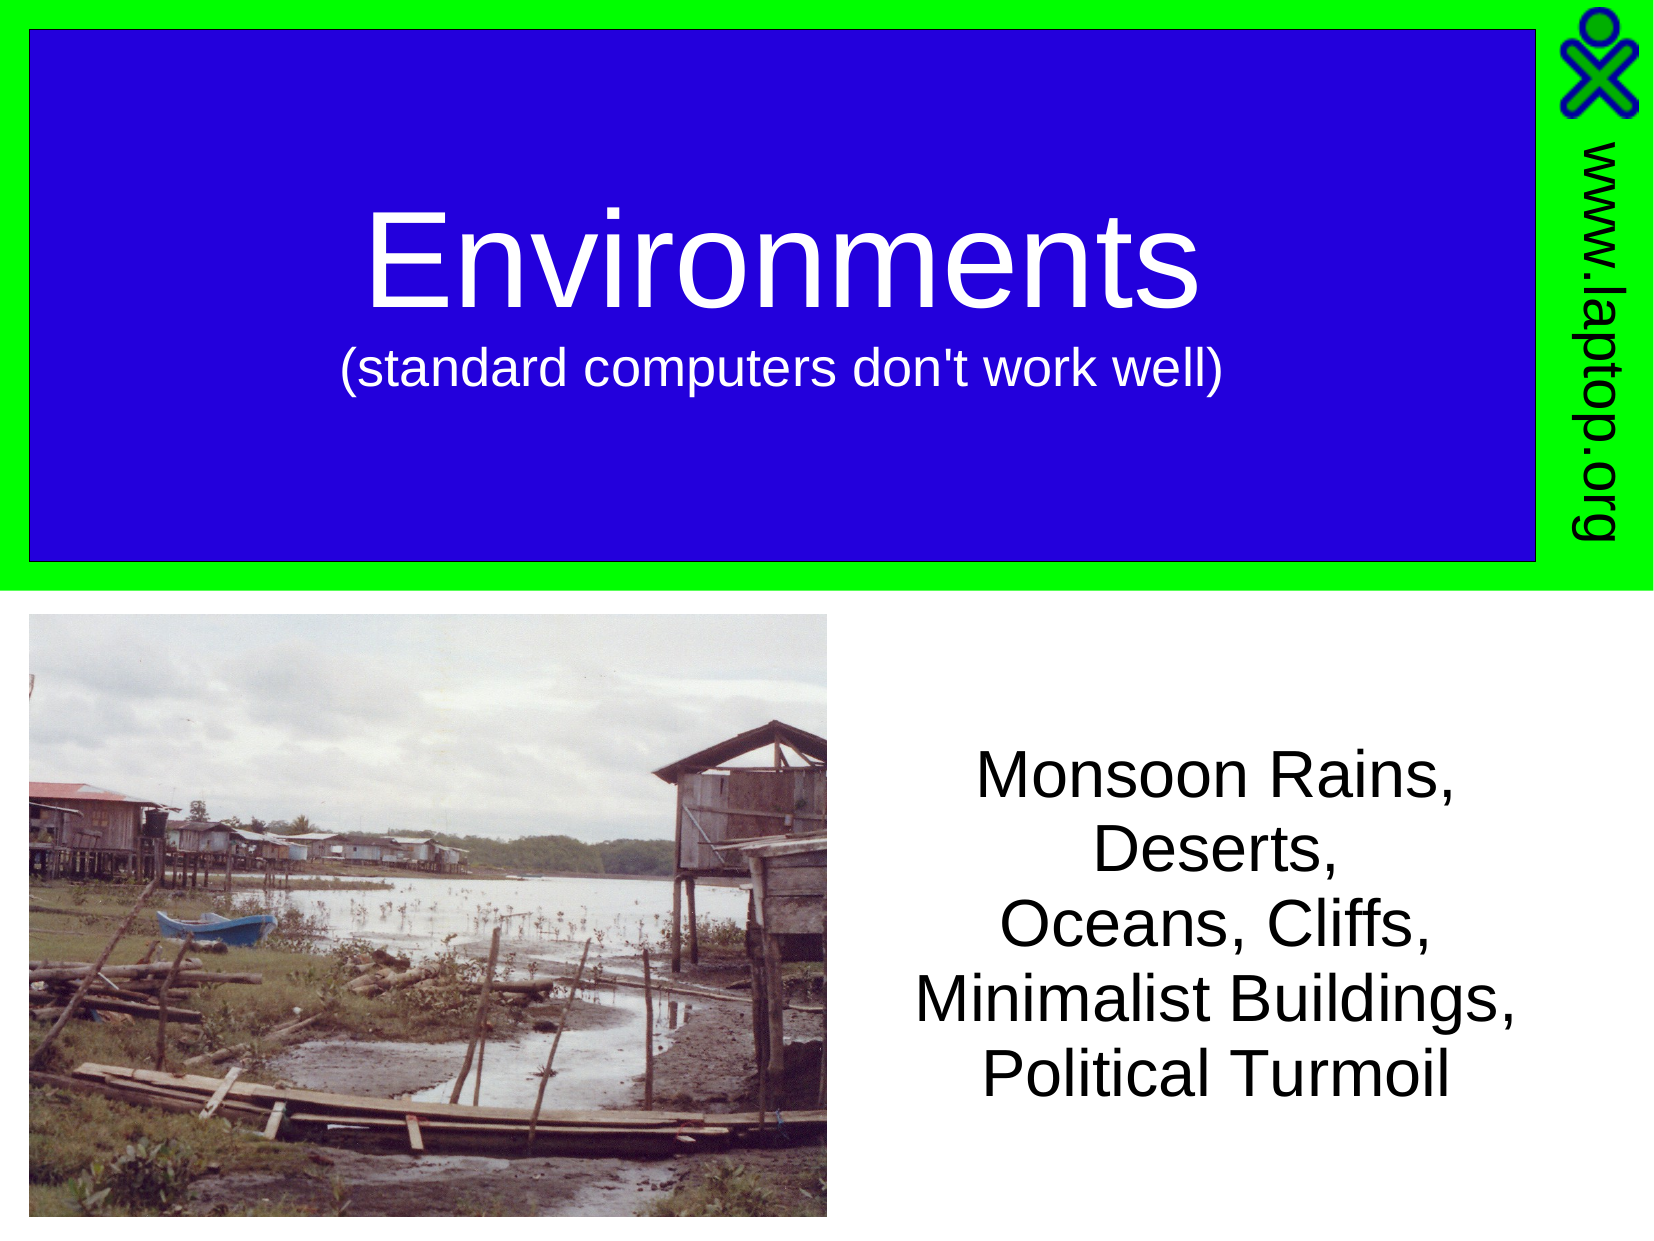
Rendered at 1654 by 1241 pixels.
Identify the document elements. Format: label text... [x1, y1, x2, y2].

title Environments (standard computers don't work well) [59, 49, 1506, 532]
subtitle Monsoon Rains, Deserts, Oceans, Cliffs, Minimalist Buildings, Political Turmoil [856, 679, 1577, 1168]
picture [1559, 7, 1639, 119]
picture [29, 614, 827, 1217]
